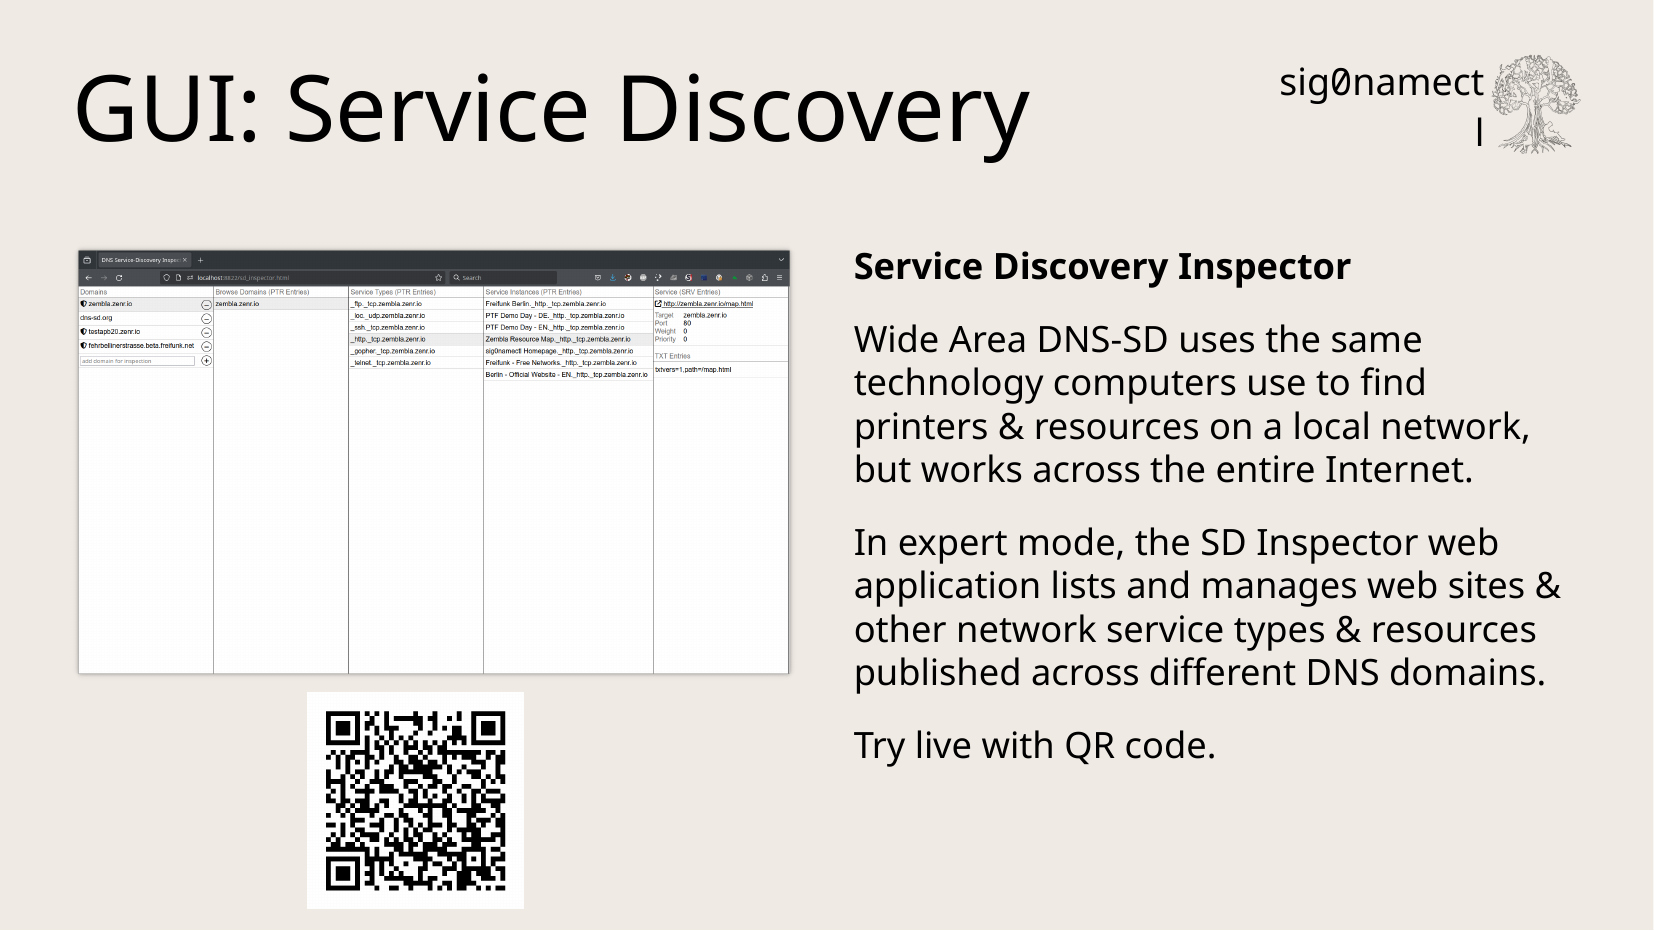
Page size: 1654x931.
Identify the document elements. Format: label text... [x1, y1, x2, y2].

title GUI: Service Discovery [72, 46, 1562, 166]
list Service Discovery Inspector Wide Area DNS-SD uses the same technology computers use to find printers & resources on a local network, but works across the entire Internet. In expert mode, the SD Inspector web application lists and manages web sites & other network service types & resources published across different DNS domains. Try live with QR code. [853, 243, 1564, 806]
picture [1489, 47, 1582, 160]
title sig0namectl [1269, 56, 1485, 156]
picture [70, 242, 798, 682]
picture [307, 692, 524, 909]
